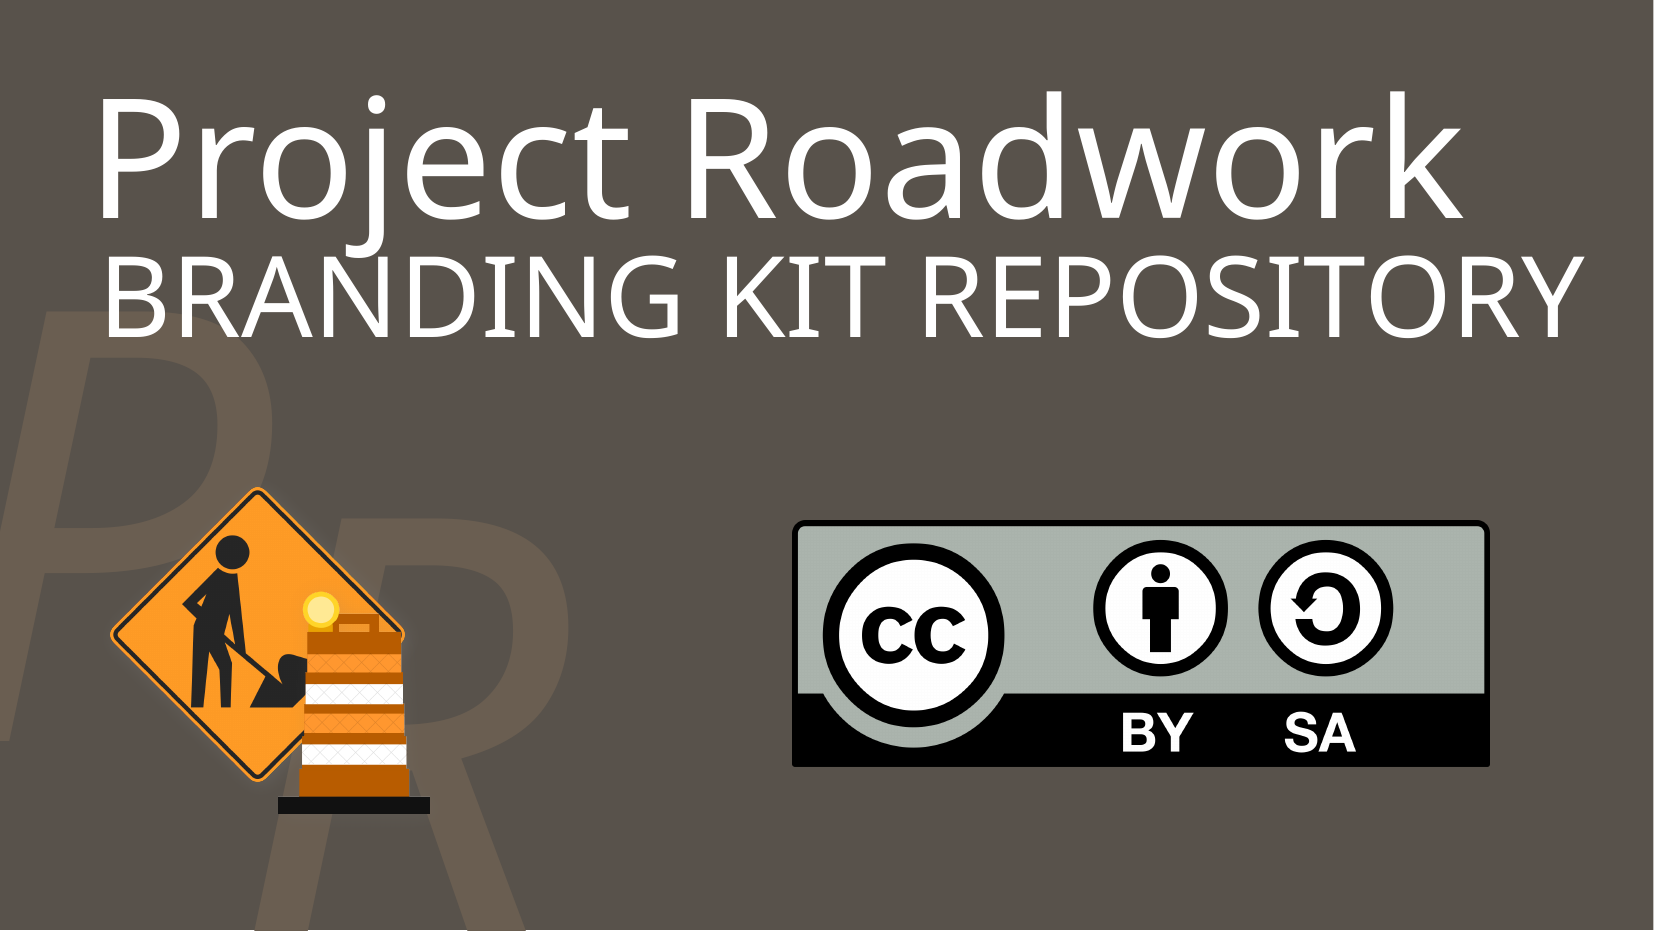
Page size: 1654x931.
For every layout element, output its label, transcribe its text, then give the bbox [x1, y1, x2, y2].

picture [0, 309, 667, 931]
title BRANDING KIT REPOSITORY [98, 148, 1654, 439]
picture [792, 520, 1490, 767]
title Project Roadwork [87, 8, 1654, 299]
